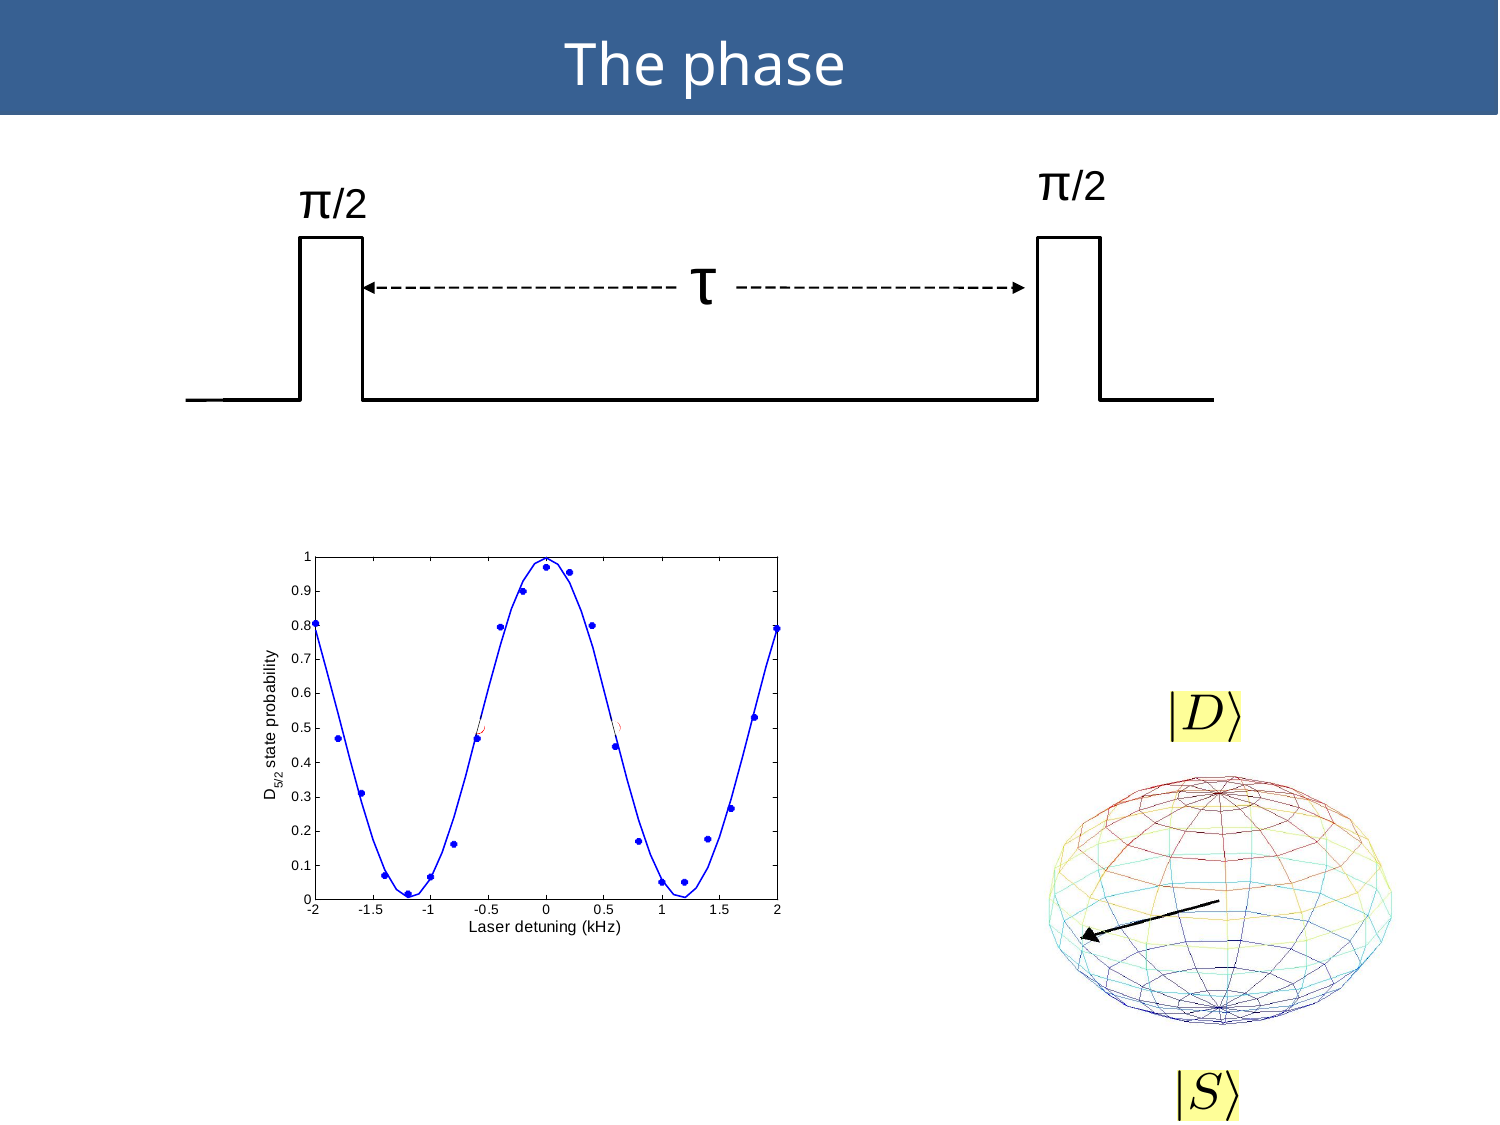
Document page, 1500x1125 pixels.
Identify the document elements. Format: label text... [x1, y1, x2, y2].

text_box π/2 [1022, 142, 1122, 218]
text_box π/2 [283, 160, 383, 237]
text_box The phase [550, 19, 954, 105]
text_box [612, 720, 621, 735]
picture [1177, 1070, 1239, 1121]
text_box [477, 719, 485, 734]
picture [1002, 691, 1434, 1050]
text_box [604, 720, 615, 736]
text_box τ [675, 229, 732, 326]
picture [237, 525, 835, 946]
text_box [469, 718, 480, 734]
